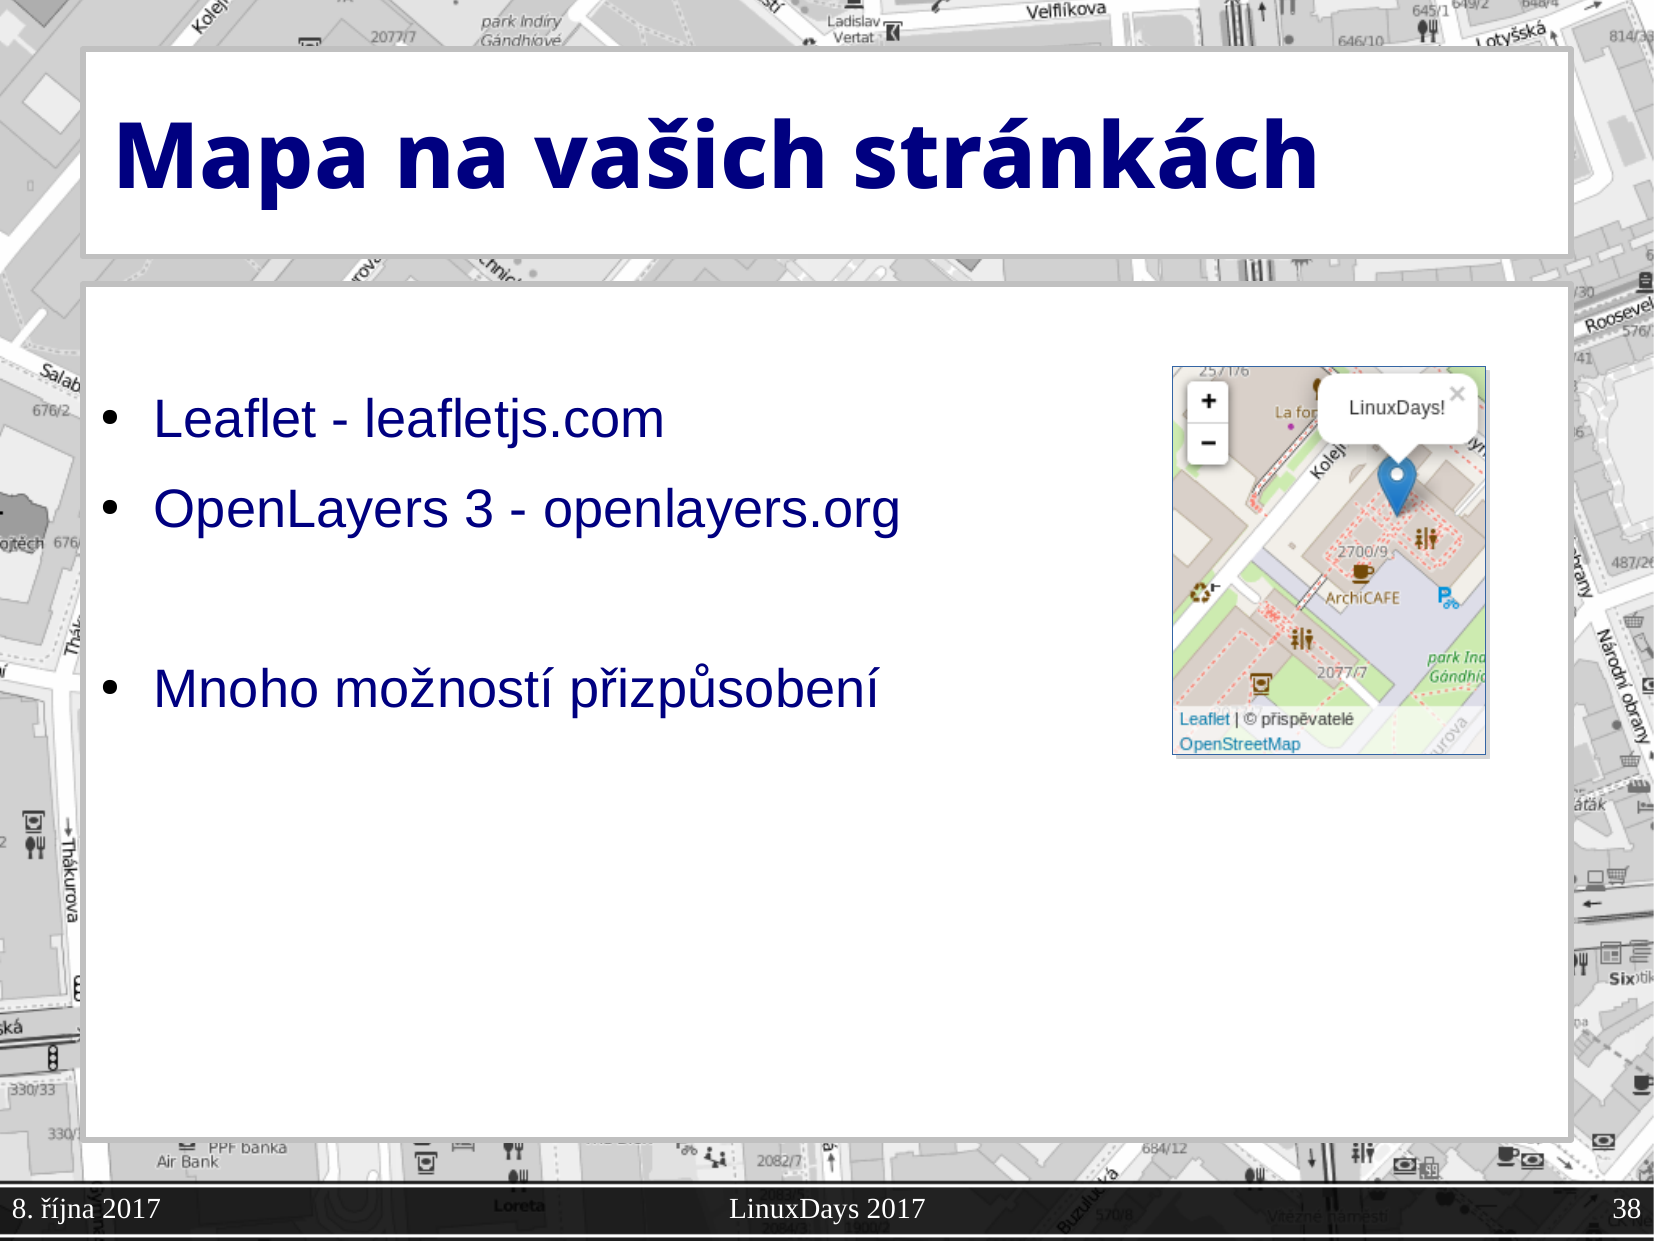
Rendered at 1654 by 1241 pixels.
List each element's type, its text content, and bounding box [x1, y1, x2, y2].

title Mapa na vašich stránkách [82, 49, 1571, 257]
list Leaflet - leafletjs.com OpenLayers 3 - openlayers.org Mnoho možností přizpůsobení [82, 284, 1571, 1140]
picture [0, 0, 1654, 1241]
